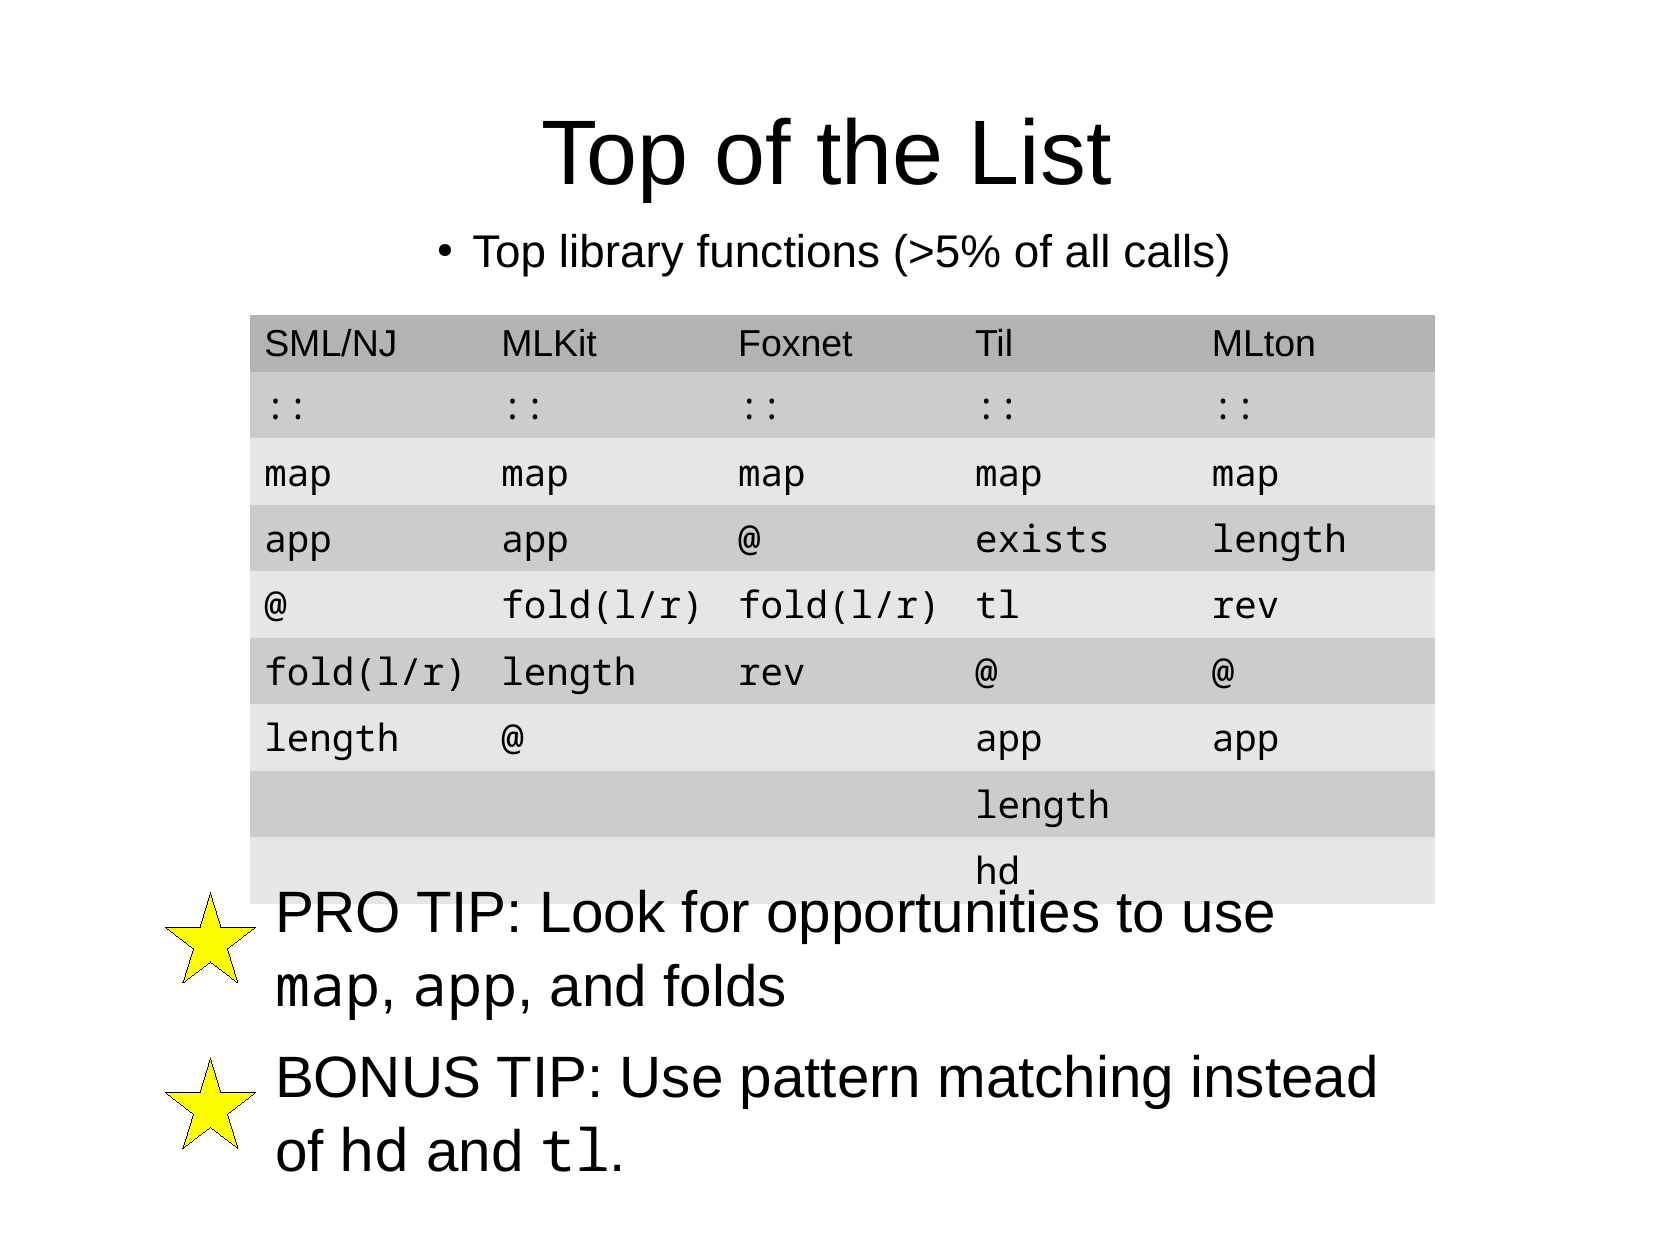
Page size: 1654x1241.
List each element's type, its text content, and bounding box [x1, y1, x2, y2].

table_cell map [486, 438, 723, 505]
table_cell [1197, 837, 1435, 904]
table_cell length [1197, 505, 1435, 571]
text_box Top library functions (>5% of all calls) [422, 218, 1458, 285]
table_cell fold(l/r) [723, 571, 960, 638]
table_cell [723, 704, 960, 771]
table_cell [1197, 771, 1435, 837]
table_cell [723, 771, 960, 837]
text_box PRO TIP: Look for opportunities to use map, app, and folds [260, 871, 1423, 1025]
table_cell app [960, 704, 1197, 771]
table_header SML/NJ [250, 315, 486, 372]
table_cell app [1197, 704, 1435, 771]
table_cell app [250, 505, 486, 571]
table_header Til [960, 315, 1197, 372]
table_cell length [486, 638, 723, 704]
title Top of the List [82, 49, 1571, 257]
table_cell @ [1197, 638, 1435, 704]
text_box [165, 1058, 256, 1149]
table_cell fold(l/r) [250, 638, 486, 704]
table_header MLton [1197, 315, 1435, 372]
table_cell @ [960, 638, 1197, 704]
table_header Foxnet [723, 315, 960, 372]
table_cell length [960, 771, 1197, 837]
table_cell hd [960, 837, 1197, 871]
table_cell [486, 837, 723, 871]
table_cell @ [723, 505, 960, 571]
table_cell [250, 771, 486, 837]
text_box BONUS TIP: Use pattern matching instead of hd and tl. [260, 1037, 1423, 1190]
table_cell map [723, 438, 960, 505]
table_cell app [486, 505, 723, 571]
text_box [165, 892, 256, 983]
table_cell :: [486, 372, 723, 438]
table_cell length [250, 704, 486, 771]
table_cell [250, 837, 486, 904]
table_cell fold(l/r) [486, 571, 723, 638]
table_cell hd [982, 866, 991, 871]
table_cell exists [960, 505, 1197, 571]
table_cell [486, 771, 723, 837]
table_cell hd [1003, 866, 1013, 871]
table_cell :: [250, 372, 486, 438]
table_cell rev [1197, 571, 1435, 638]
table_cell map [960, 438, 1197, 505]
table_cell :: [1197, 372, 1435, 438]
table_cell @ [250, 571, 486, 638]
table_header MLKit [486, 315, 723, 372]
table_cell rev [723, 638, 960, 704]
table_cell map [1197, 438, 1435, 505]
table_cell map [250, 438, 486, 505]
table_cell :: [960, 372, 1197, 438]
table_cell tl [960, 571, 1197, 638]
table_cell [723, 837, 960, 871]
table_cell :: [723, 372, 960, 438]
table_cell @ [486, 704, 723, 771]
